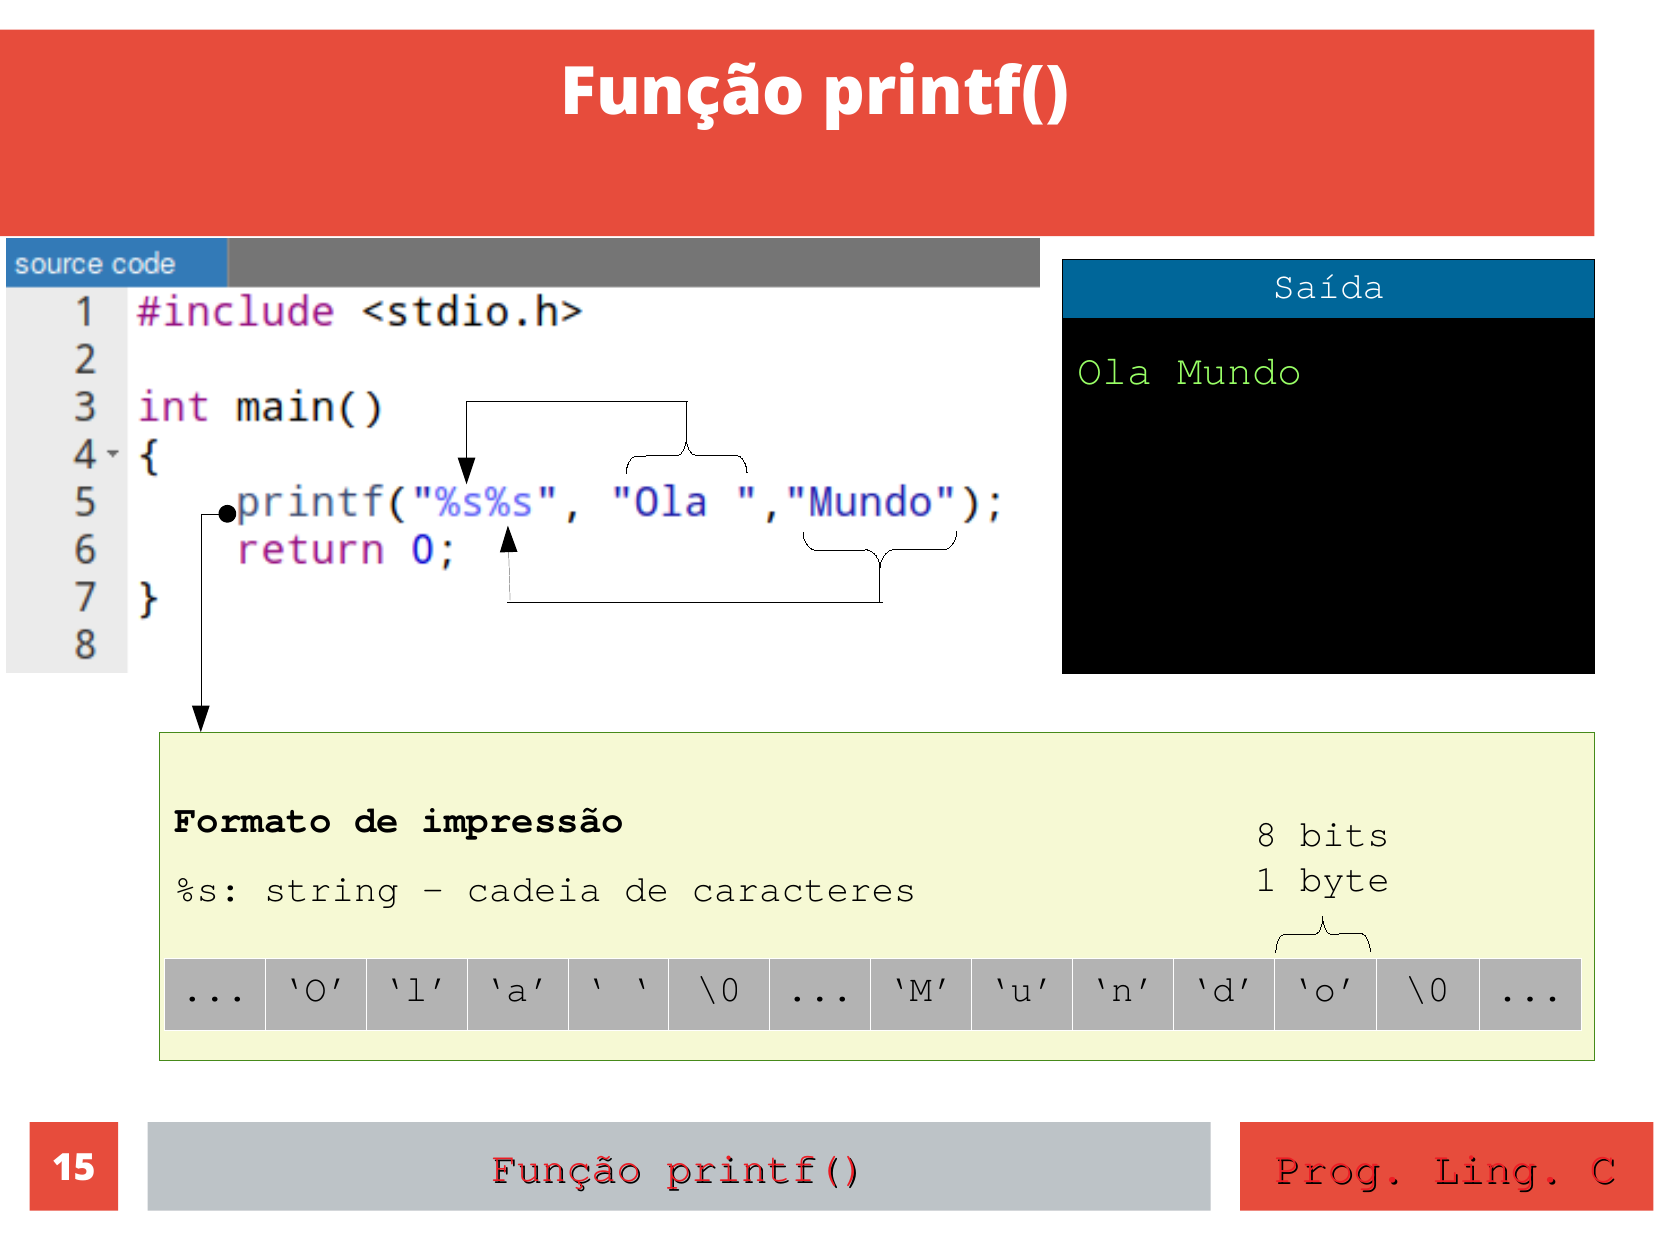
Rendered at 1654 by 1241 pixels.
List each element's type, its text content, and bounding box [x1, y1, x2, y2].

text_box Saída [1062, 259, 1595, 318]
table_header ‘l’ [367, 959, 467, 1030]
table_header ... [165, 959, 265, 1030]
table_header ‘u’ [972, 959, 1072, 1030]
table_header ... [770, 959, 870, 1030]
table_header ‘d’ [1174, 959, 1274, 1030]
table_header ‘a’ [468, 959, 568, 1030]
table_header \0 [669, 959, 769, 1030]
text_box 8 bits 1 byte [1240, 803, 1405, 909]
table_header ‘O’ [266, 959, 366, 1030]
text_box Formato de impressão %s: string – cadeia de caracteres [159, 732, 1595, 1061]
text_box Ola Mundo [1062, 318, 1595, 674]
table_header ‘o’ [1275, 959, 1376, 1030]
table_header ‘ ‘ [569, 959, 668, 1030]
table_header \0 [1377, 959, 1479, 1030]
picture [6, 238, 1040, 673]
text_box Prog. Ling. C [1233, 1133, 1654, 1202]
text_box Função printf() [197, 1133, 1162, 1199]
title Função printf() [283, 42, 1347, 225]
table_header ... [1480, 959, 1581, 1030]
table_header ‘n’ [1073, 959, 1173, 1030]
table_header ‘M’ [871, 959, 971, 1030]
